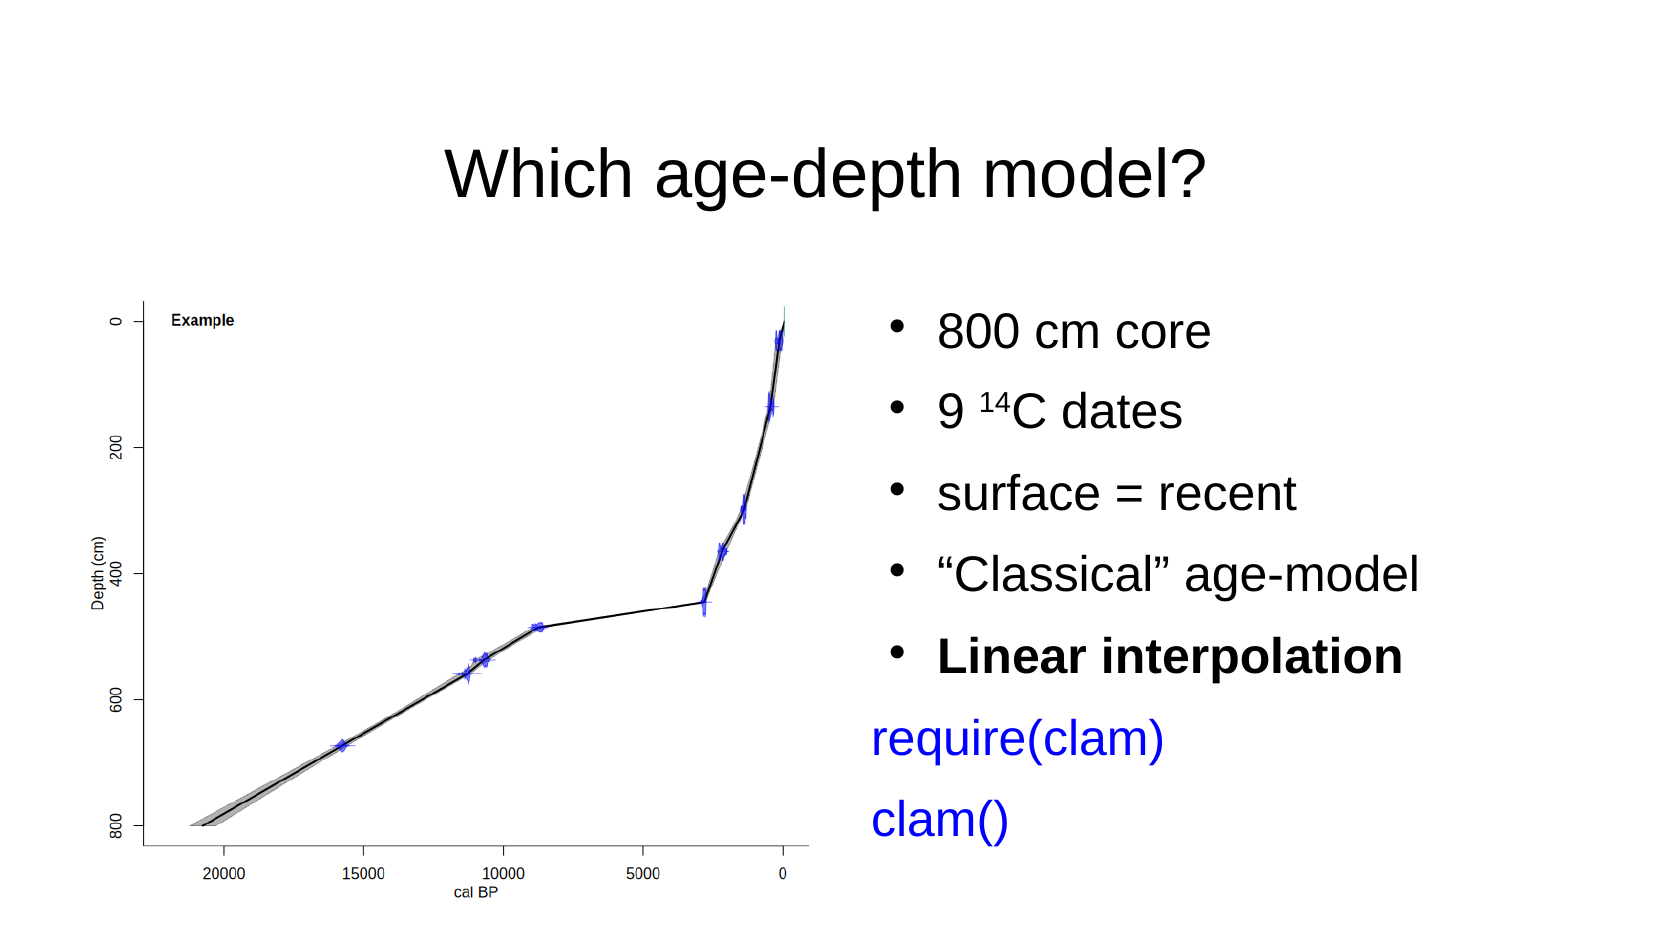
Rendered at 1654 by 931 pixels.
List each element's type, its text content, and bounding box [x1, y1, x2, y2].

picture [88, 265, 827, 910]
text_box Which age-depth model? [250, 132, 1402, 216]
text_box 800 cm core 9 14C dates surface = recent “Classical” age-model Linear interpolation require(clam) clam() [870, 298, 1446, 814]
